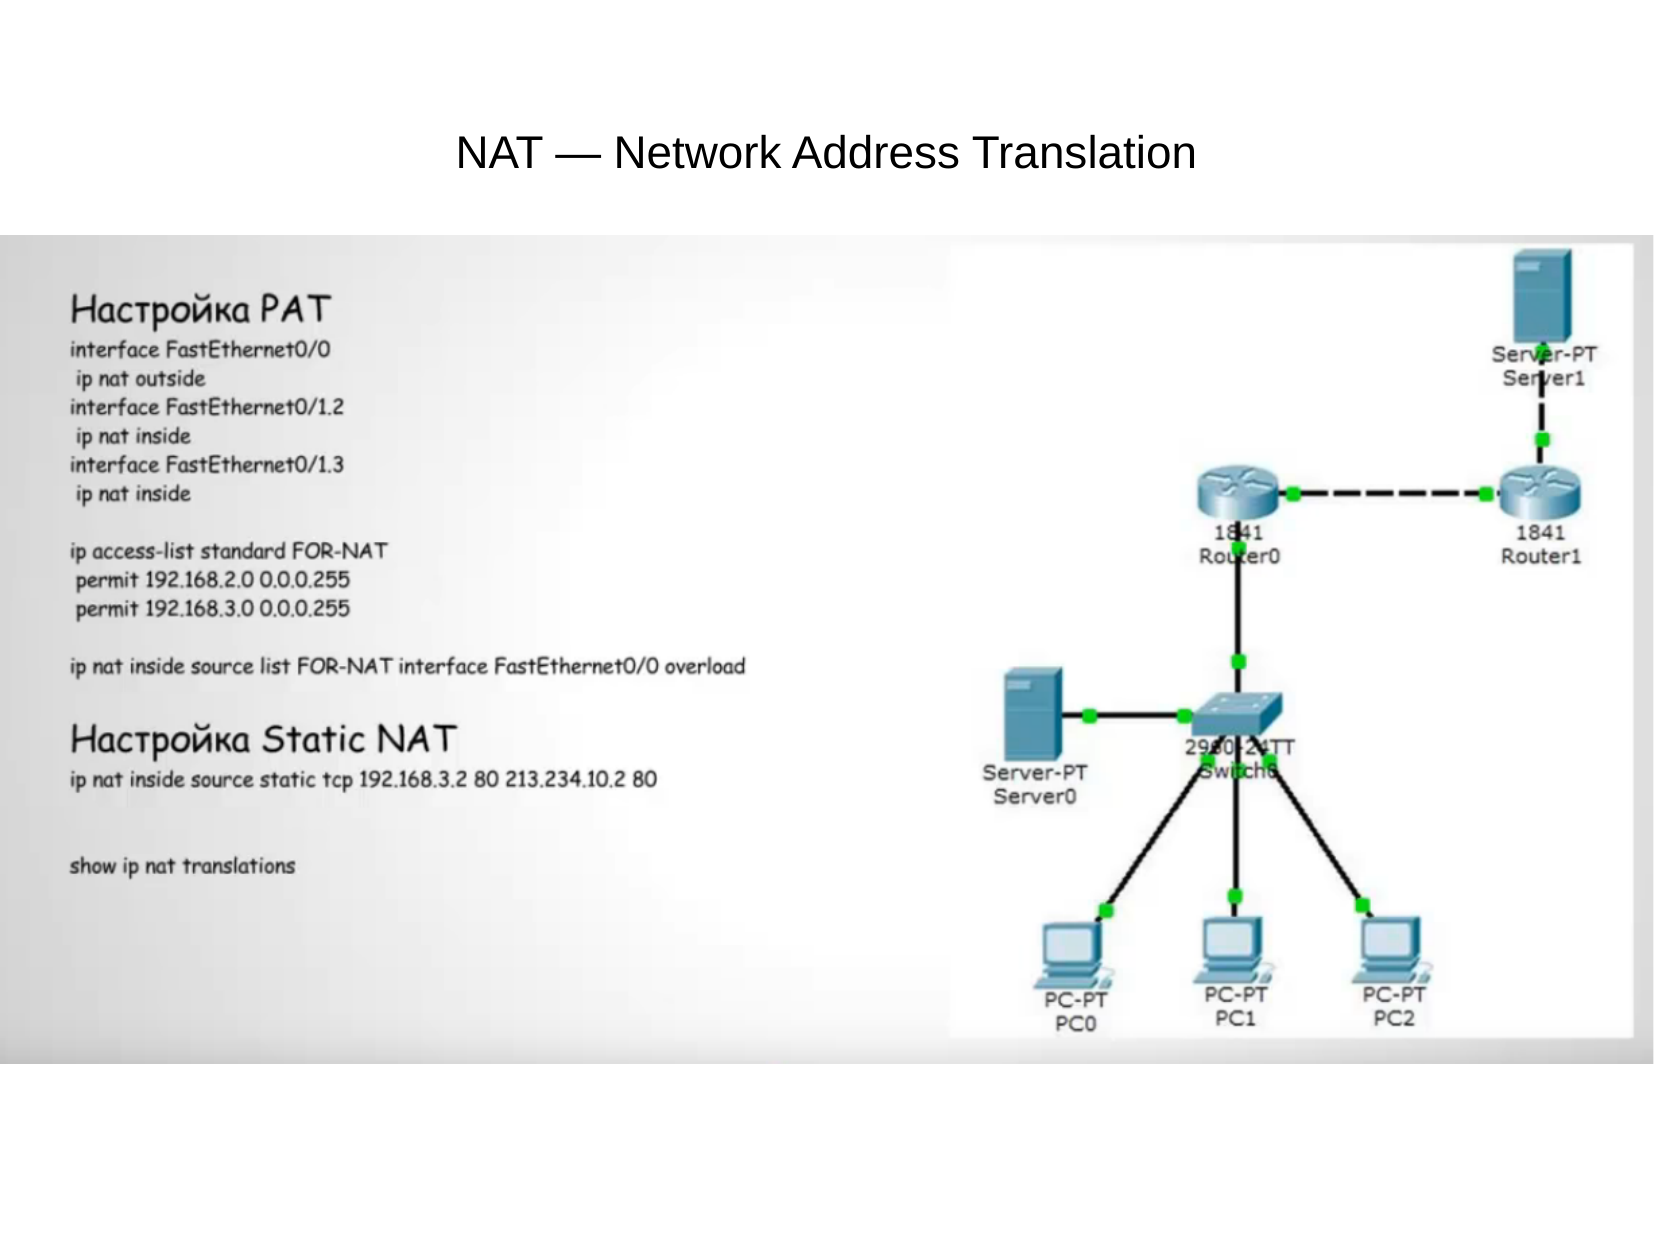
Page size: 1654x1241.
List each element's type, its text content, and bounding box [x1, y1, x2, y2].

title NAT — Network Address Translation [82, 49, 1571, 235]
picture [0, 235, 1654, 1064]
